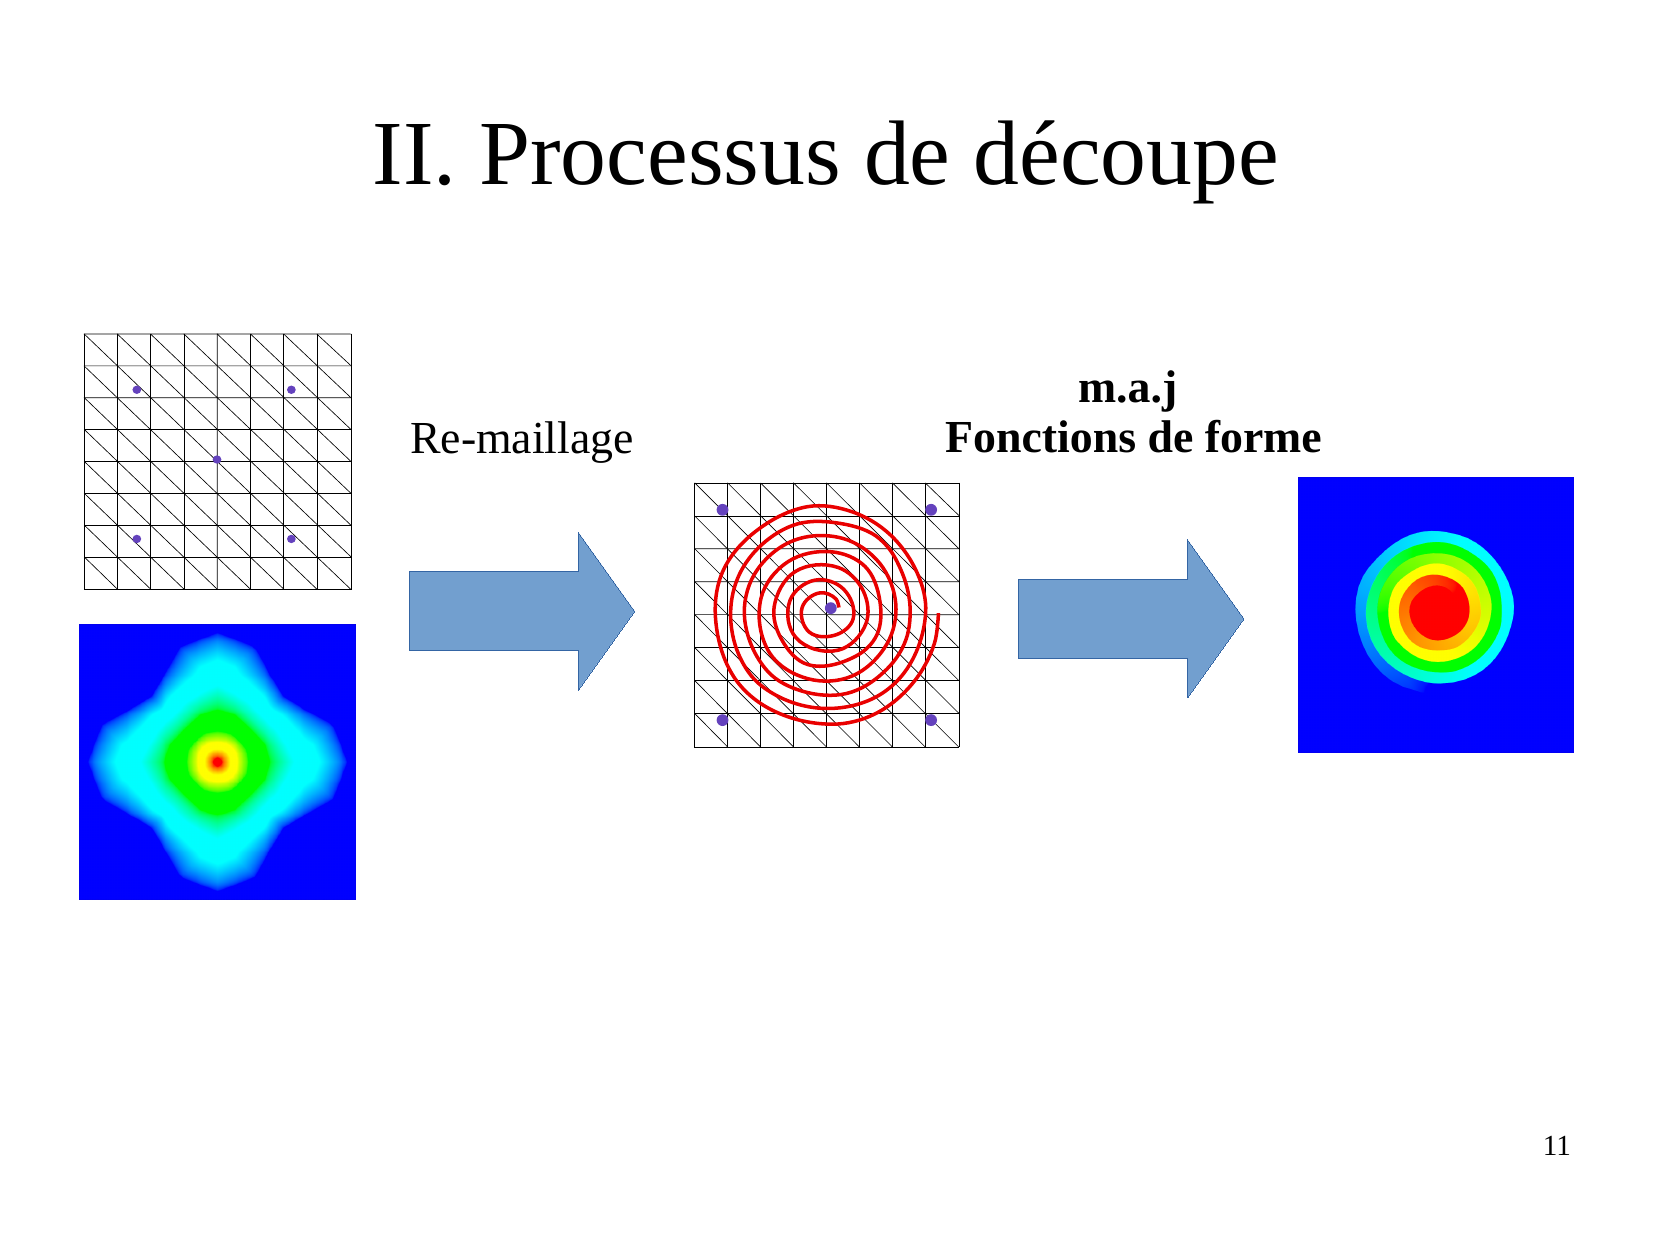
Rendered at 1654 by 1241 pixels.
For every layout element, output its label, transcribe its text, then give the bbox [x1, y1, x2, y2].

text_box m.a.j Fonctions de forme [901, 353, 1354, 522]
text_box [409, 532, 635, 691]
title II. Processus de découpe [82, 49, 1571, 257]
text_box Re-maillage [388, 404, 656, 471]
picture [689, 477, 965, 753]
text_box [1018, 539, 1244, 698]
picture [79, 330, 356, 594]
picture [79, 624, 356, 901]
picture [1298, 477, 1574, 753]
